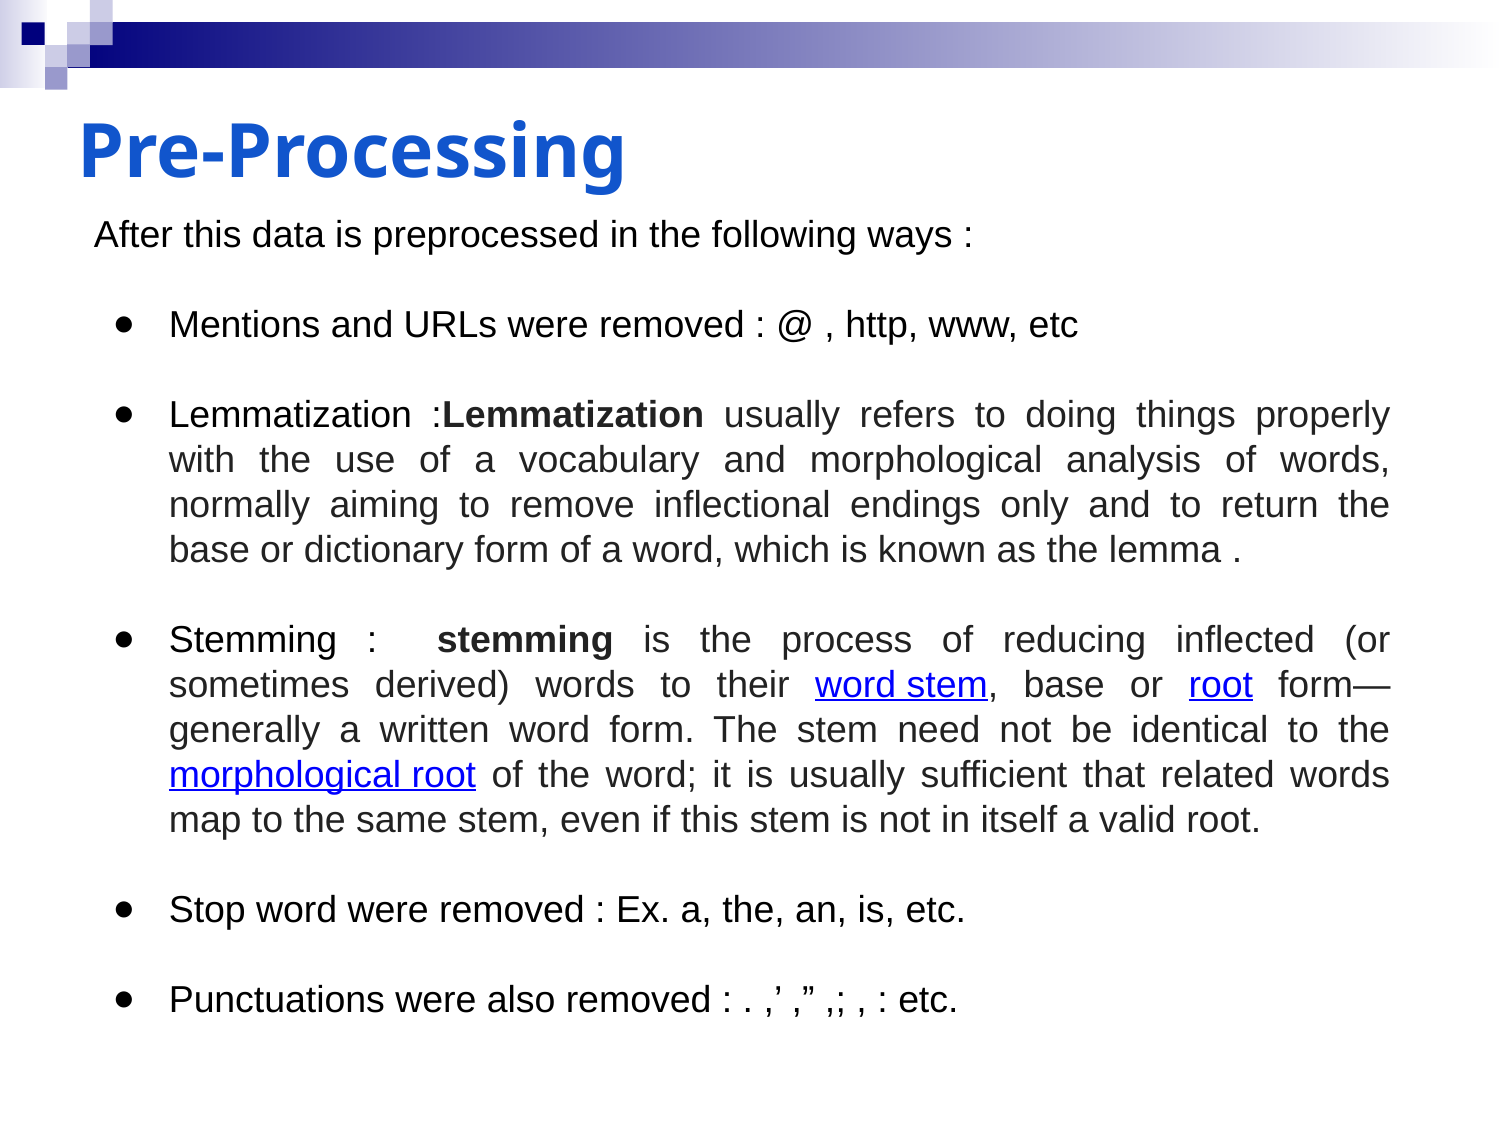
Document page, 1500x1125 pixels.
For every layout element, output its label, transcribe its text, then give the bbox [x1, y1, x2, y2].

text_box Pre-Processing [62, 94, 1406, 233]
text_box After this data is preprocessed in the following ways : Mentions and URLs were removed : @ , http, www, etc Lemmatization :Lemmatization usually refers to doing things properly with the use of a vocabulary and morphological analysis of words, normally aiming to remove inflectional endings only and to return the base or dictionary form of a word, which is known as the lemma . Stemming : stemming is the process of reducing inflected (or sometimes derived) words to their word stem, base or root form—generally a written word form. The stem need not be identical to the morphological root of the word; it is usually sufficient that related words map to the same stem, even if this stem is not in itself a valid root. Stop word were removed : Ex. a, the, an, is, etc. Punctuations were also removed : . ,’ ,” ,; , : etc. [78, 233, 1406, 1079]
